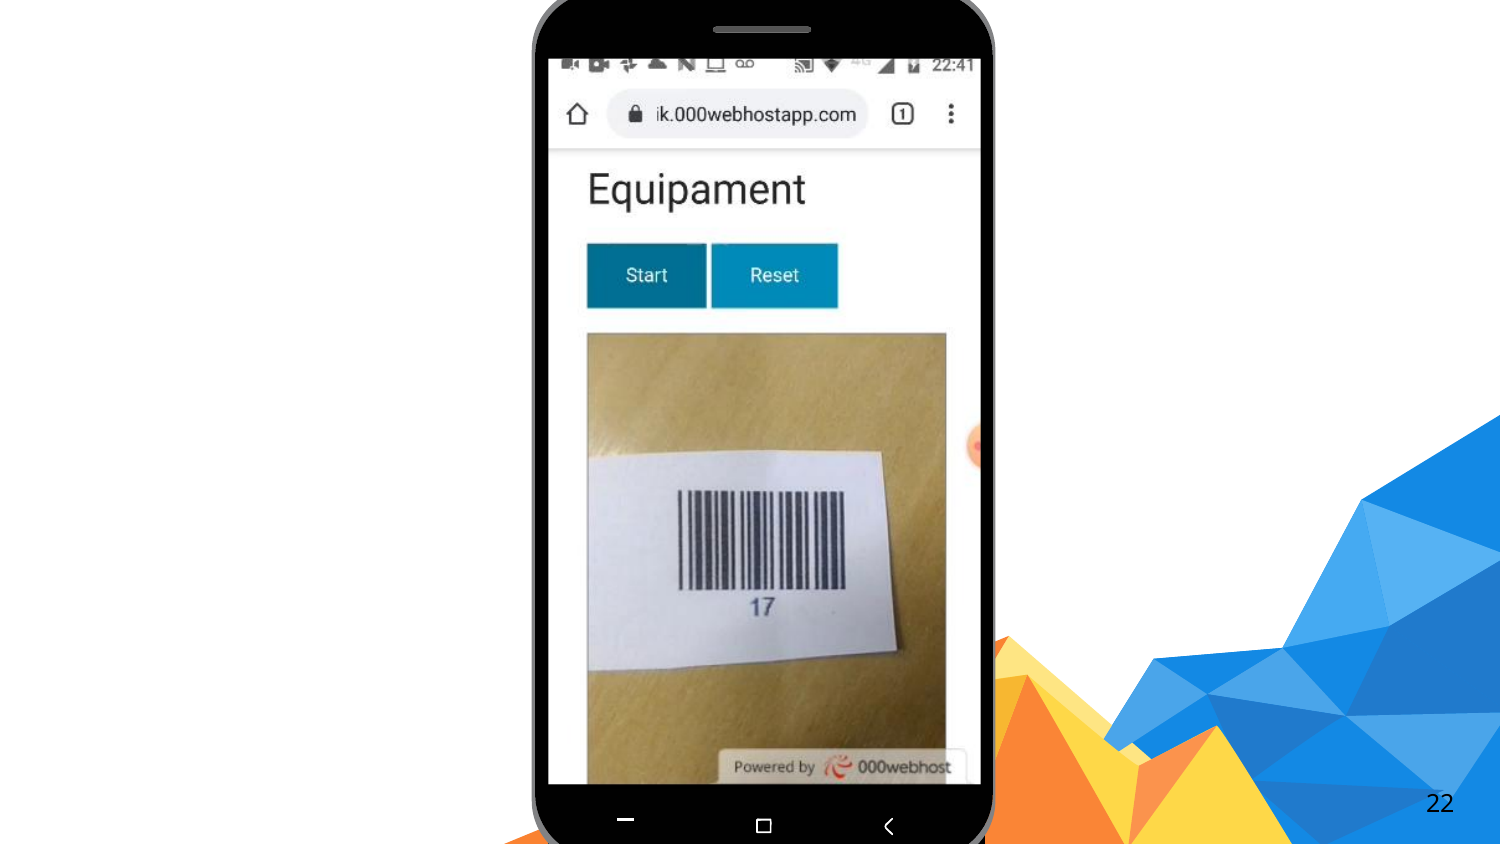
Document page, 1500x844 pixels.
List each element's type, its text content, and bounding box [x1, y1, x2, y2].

text_box [531, 0, 996, 844]
picture [979, 837, 985, 844]
picture [549, 59, 980, 788]
slide_number <number> [1410, 772, 1500, 837]
